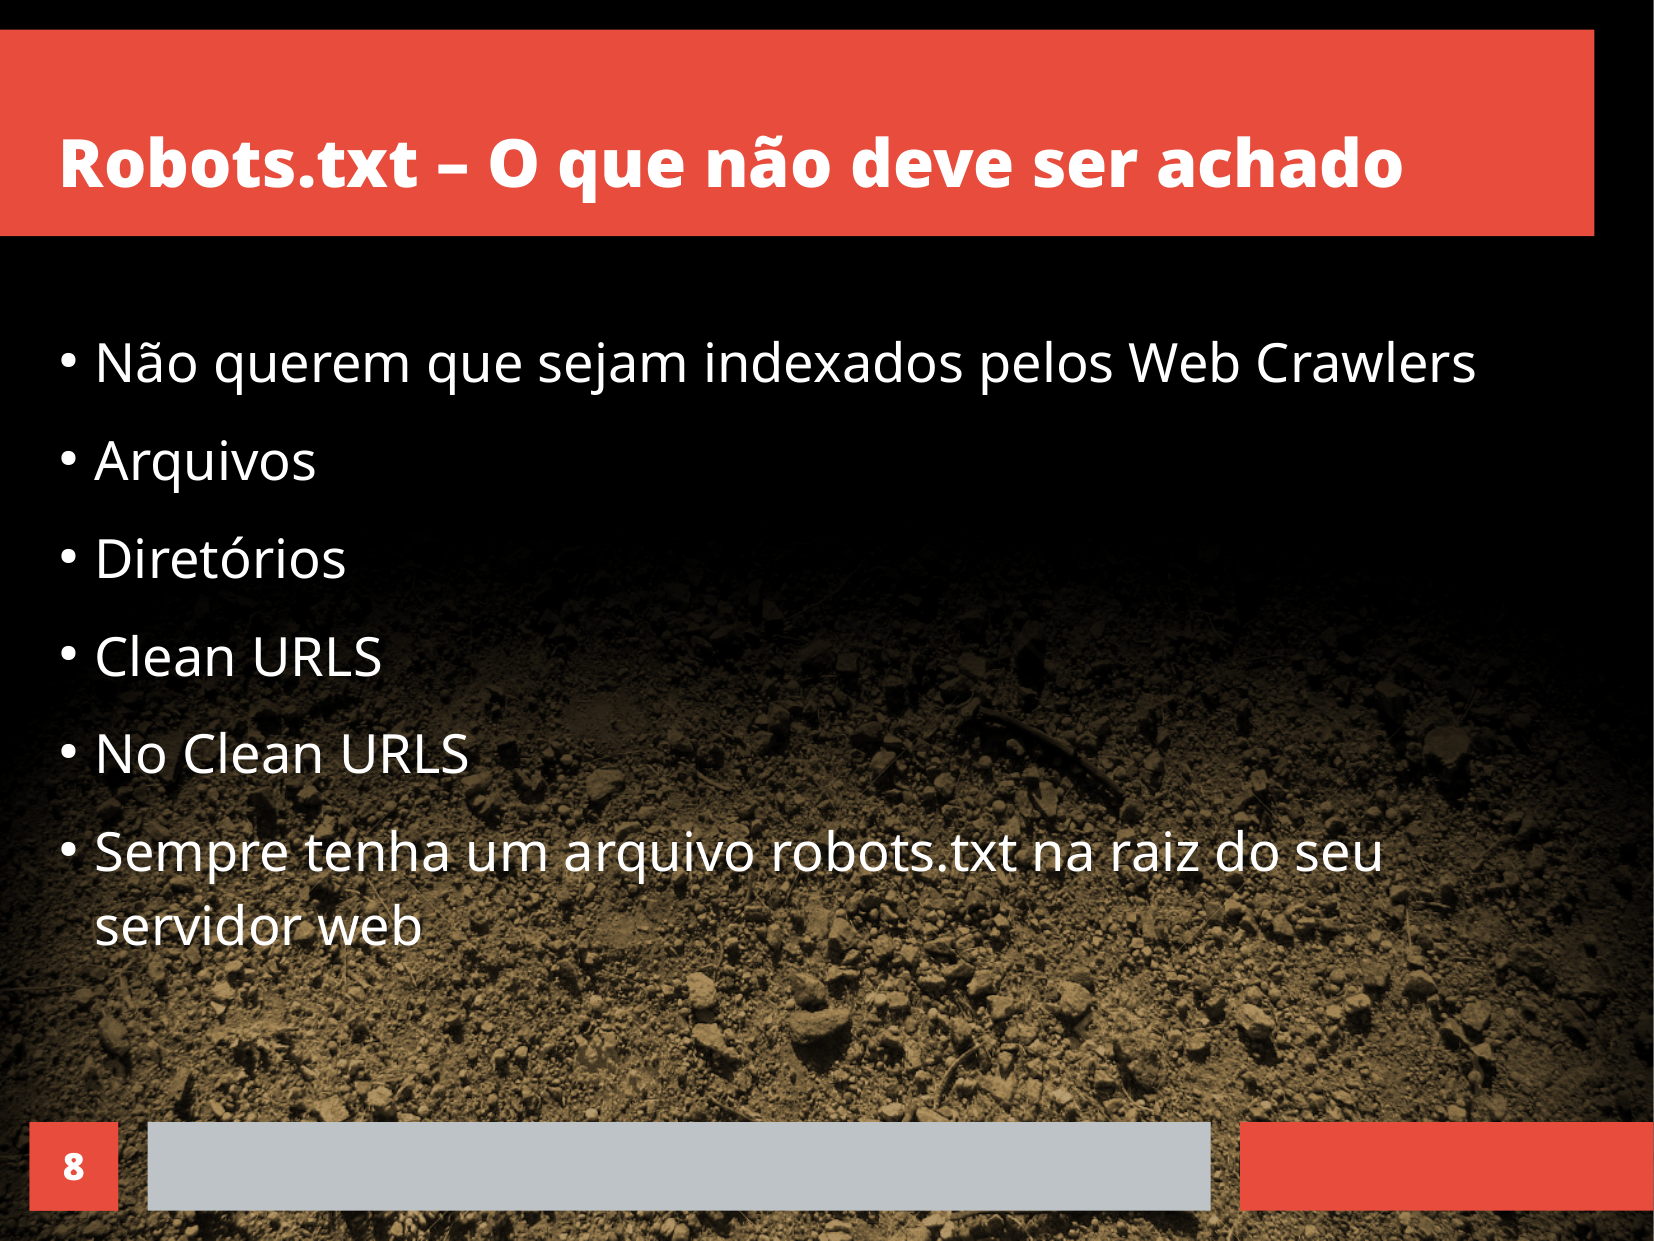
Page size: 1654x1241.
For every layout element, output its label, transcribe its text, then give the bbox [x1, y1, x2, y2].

title Robots.txt – O que não deve ser achado [59, 59, 1595, 207]
picture [0, 0, 1654, 1241]
list Não querem que sejam indexados pelos Web Crawlers Arquivos Diretórios Clean URLS No Clean URLS Sempre tenha um arquivo robots.txt na raiz do seu servidor web [59, 324, 1565, 1093]
